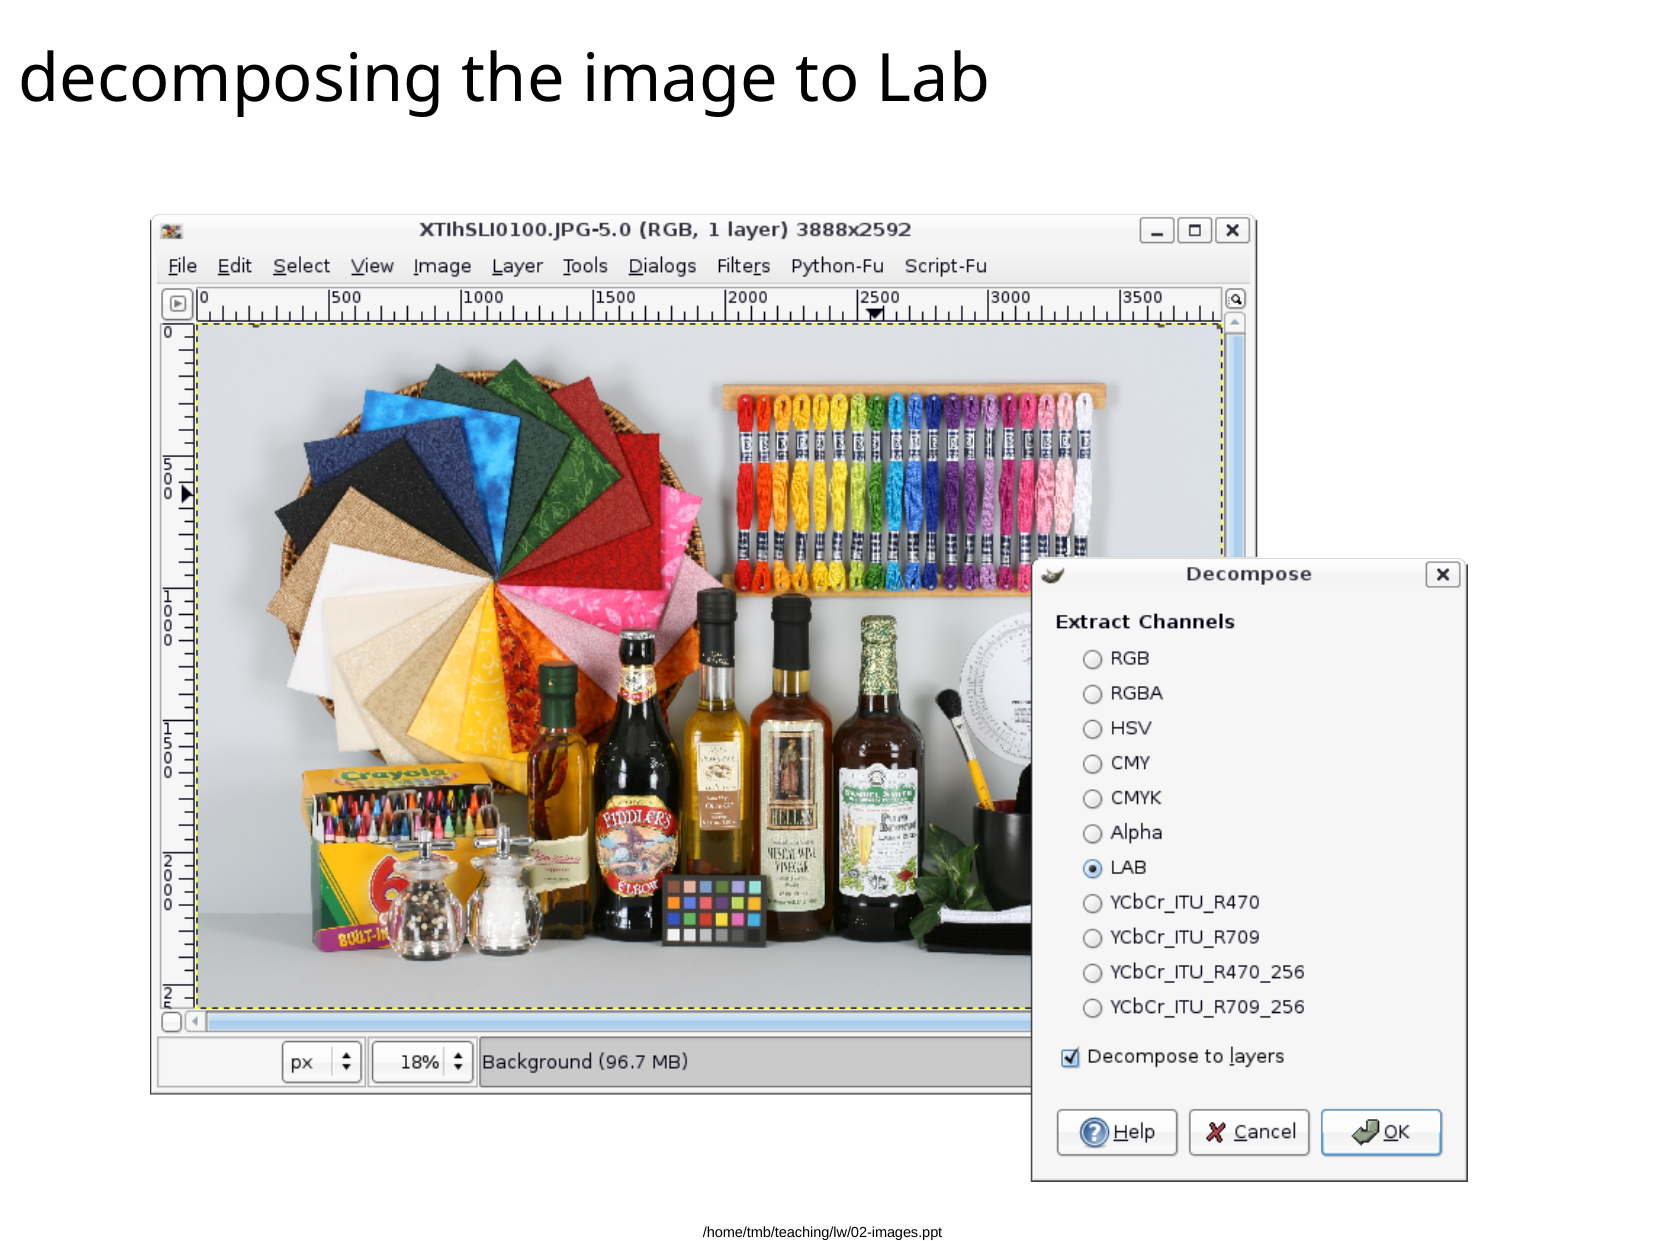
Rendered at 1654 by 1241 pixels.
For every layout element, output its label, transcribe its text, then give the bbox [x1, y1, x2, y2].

picture [150, 213, 1468, 1182]
title decomposing the image to Lab [18, 0, 1654, 151]
